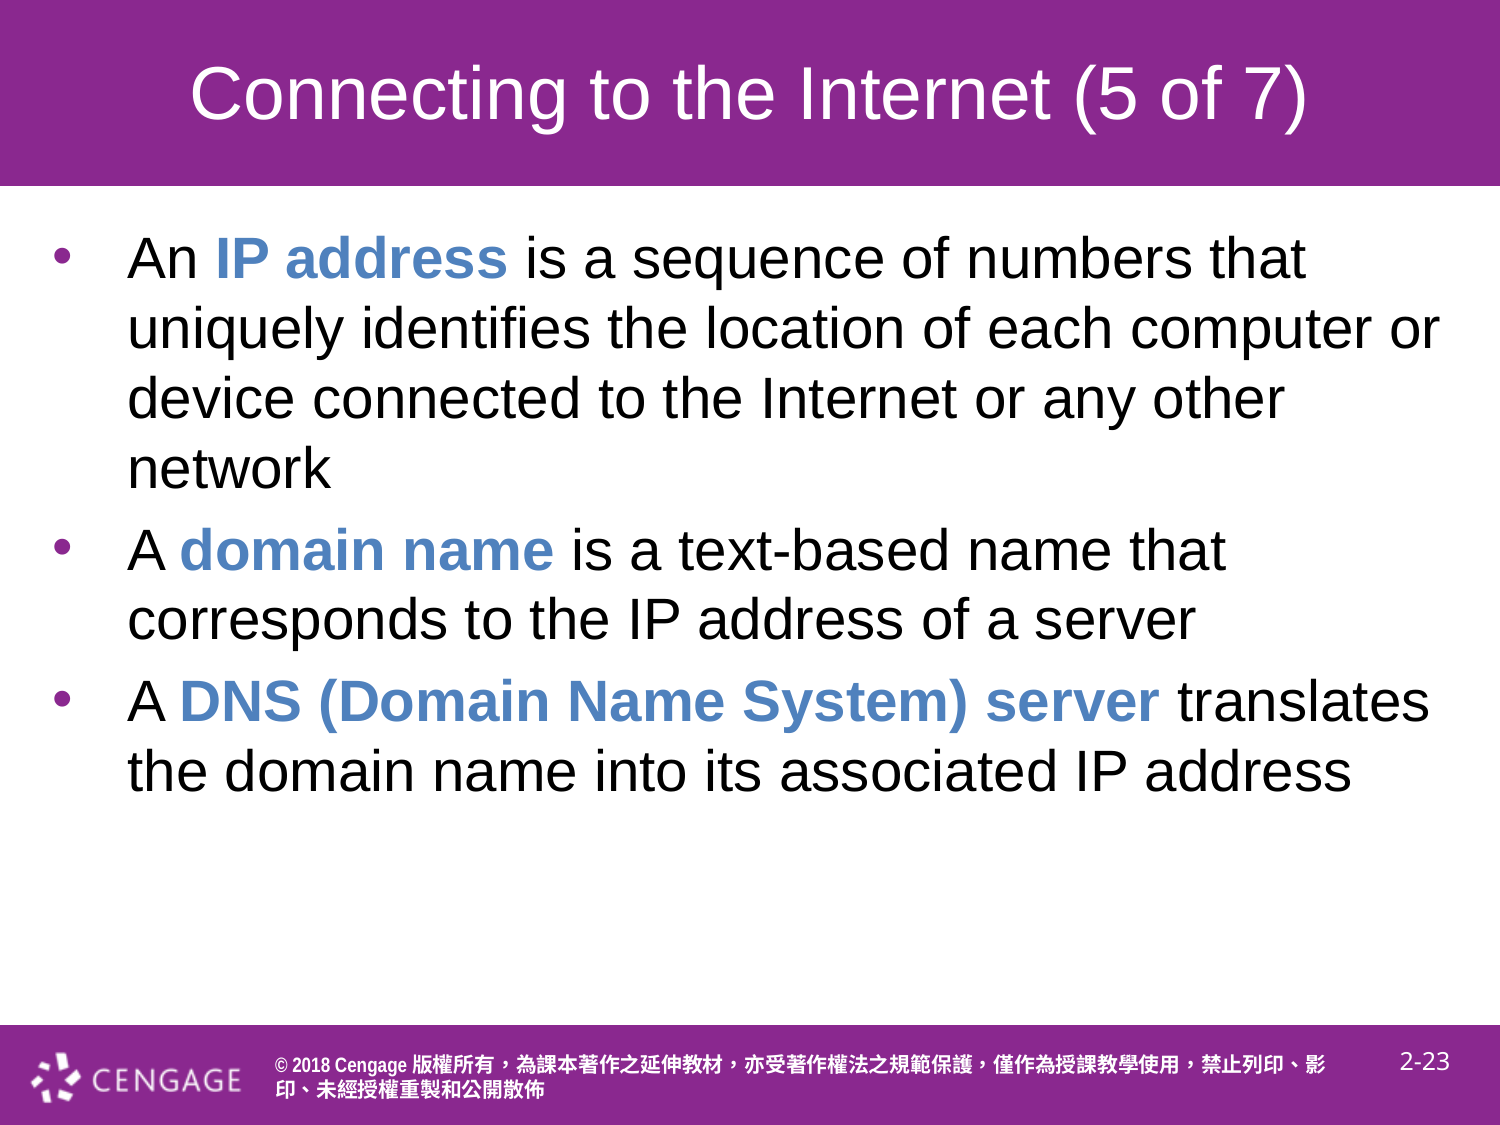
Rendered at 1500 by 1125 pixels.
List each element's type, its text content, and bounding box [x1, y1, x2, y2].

title Connecting to the Internet (5 of 7) [7, 4, 1493, 175]
picture [21, 1043, 246, 1111]
list An IP address is a sequence of numbers that uniquely identifies the location of each computer or device connected to the Internet or any other network A domain name is a text-based name that corresponds to the IP address of a server A DNS (Domain Name System) server translates the domain name into its associated IP address [37, 212, 1475, 1005]
